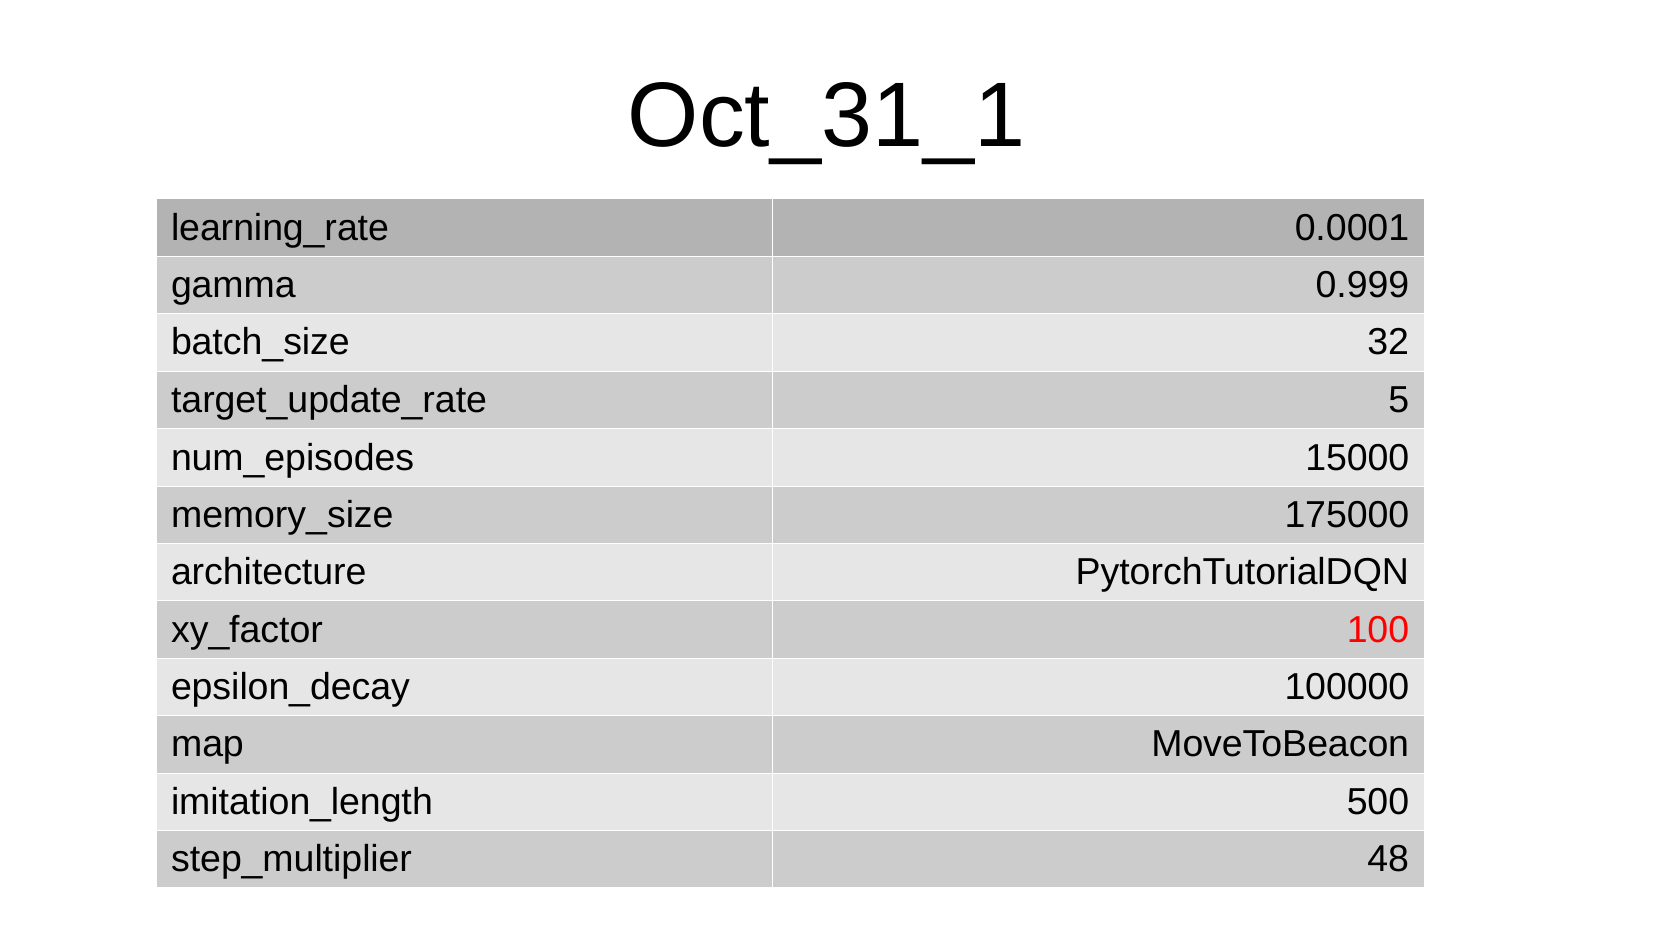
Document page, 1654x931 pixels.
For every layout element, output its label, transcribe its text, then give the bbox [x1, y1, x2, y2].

table_cell 100000 [773, 659, 1424, 715]
table_cell batch_size [157, 314, 772, 371]
table_cell 100 [773, 601, 1424, 658]
table_cell 175000 [773, 487, 1424, 543]
title Oct_31_1 [82, 37, 1571, 193]
table_cell 15000 [773, 429, 1424, 486]
table_cell 32 [773, 314, 1424, 371]
table_cell map [157, 716, 772, 773]
table_cell epsilon_decay [157, 659, 772, 715]
table_cell 0.999 [773, 257, 1424, 313]
table_cell gamma [157, 257, 772, 313]
table_header 0.0001 [773, 199, 1424, 256]
table_cell 48 [773, 831, 1424, 887]
table_cell step_multiplier [157, 831, 772, 887]
table_cell 5 [773, 372, 1424, 428]
table_cell target_update_rate [157, 372, 772, 428]
table_cell xy_factor [157, 601, 772, 658]
table_cell PytorchTutorialDQN [773, 544, 1424, 600]
table_cell num_episodes [157, 429, 772, 486]
table_cell architecture [157, 544, 772, 600]
table_cell imitation_length [157, 774, 772, 830]
table_cell memory_size [157, 487, 772, 543]
table_cell 500 [773, 774, 1424, 830]
table_cell MoveToBeacon [773, 716, 1424, 773]
table_header learning_rate [157, 199, 772, 256]
